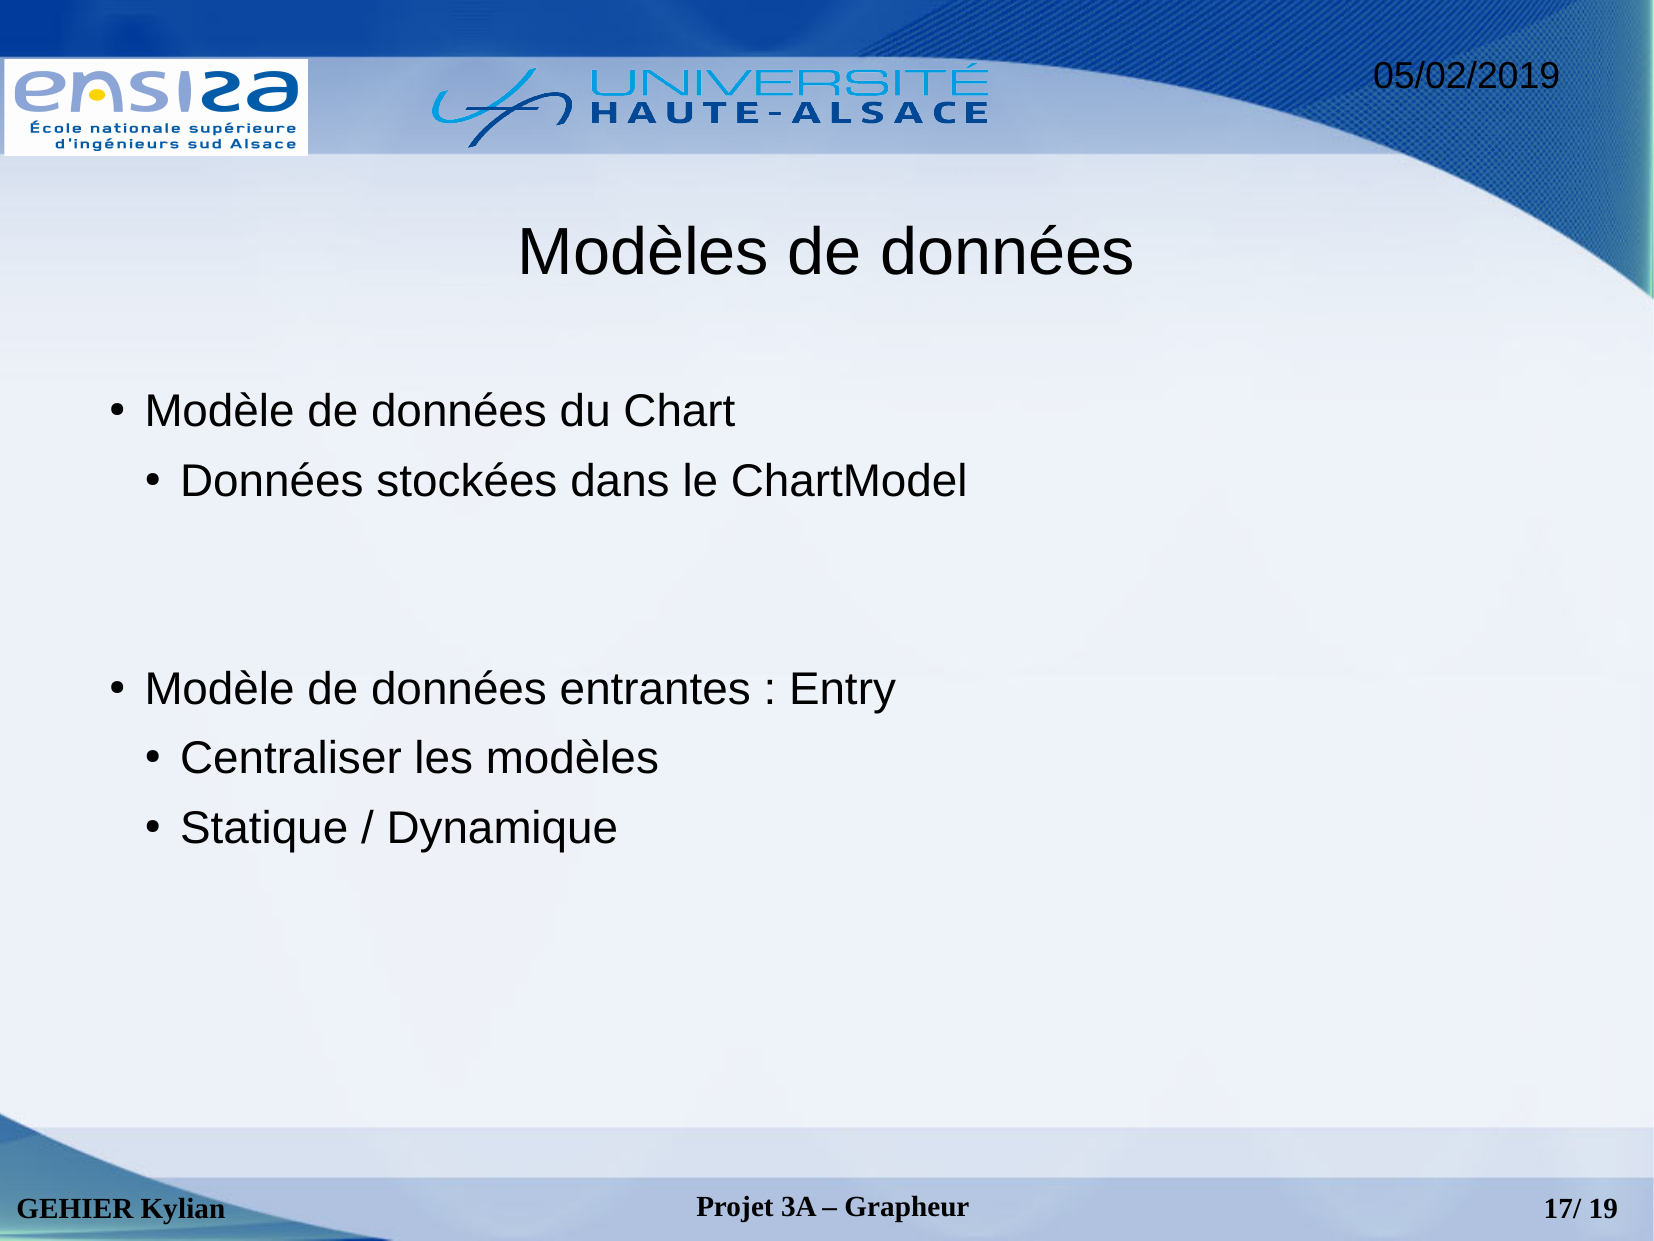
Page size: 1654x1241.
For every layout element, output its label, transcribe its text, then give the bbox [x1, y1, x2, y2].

text_box Modèle de données du Chart Données stockées dans le ChartModel Modèle de données entrantes : Entry Centraliser les modèles Statique / Dynamique [94, 377, 1512, 928]
picture [0, 0, 1654, 1241]
title Modèles de données [118, 192, 1536, 310]
